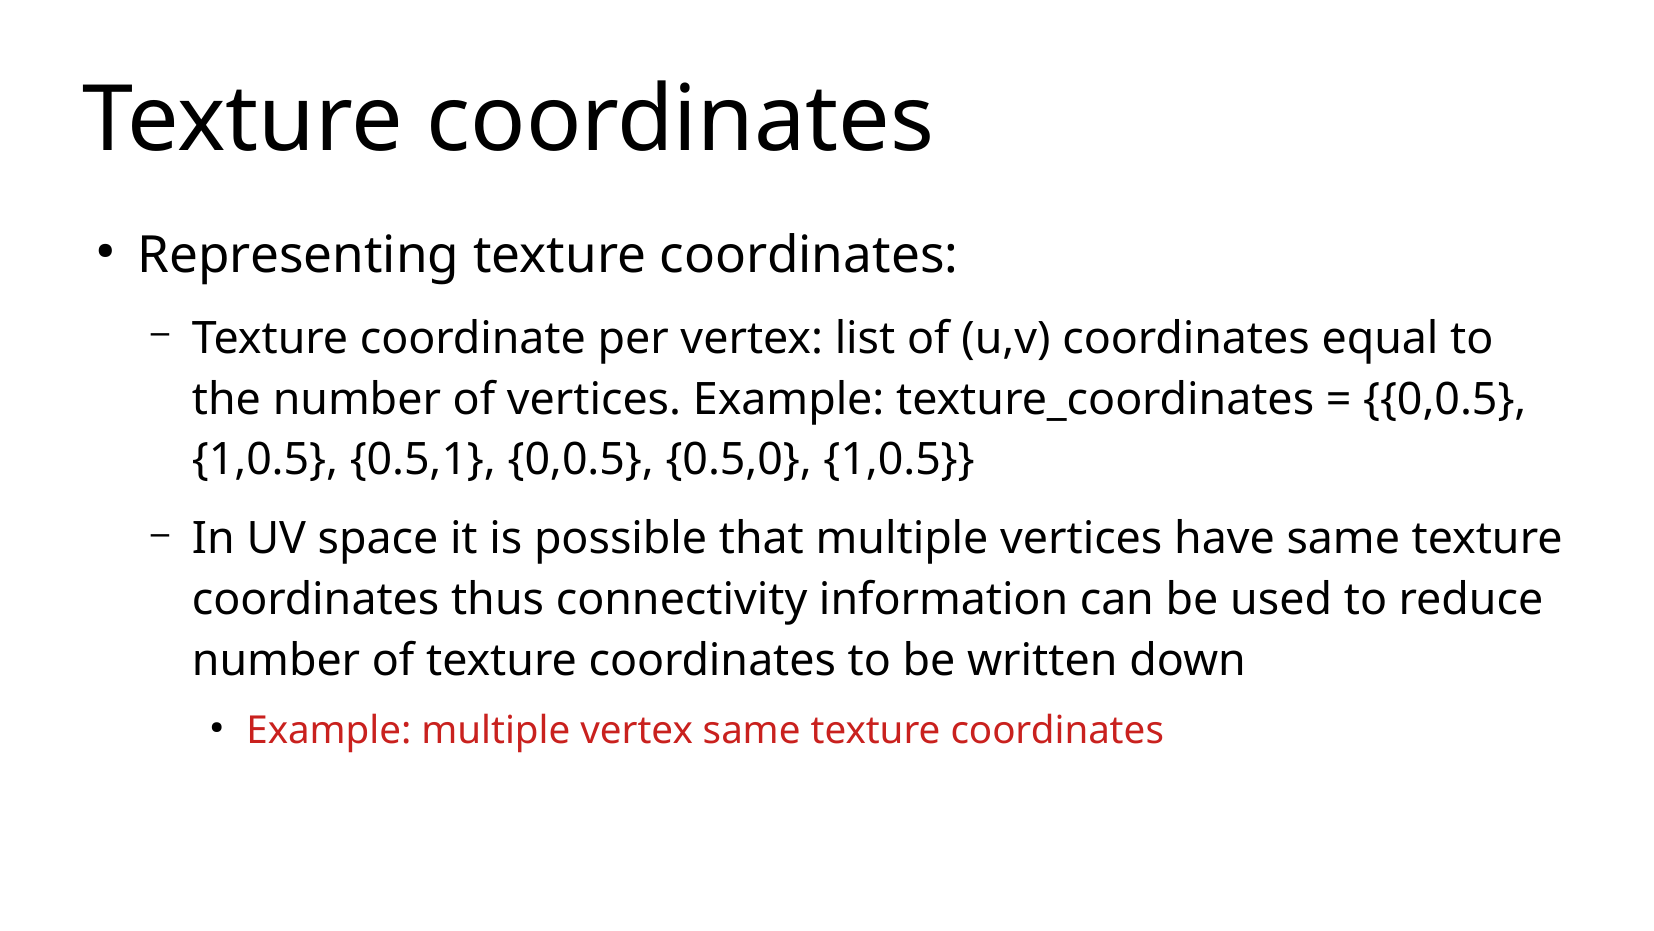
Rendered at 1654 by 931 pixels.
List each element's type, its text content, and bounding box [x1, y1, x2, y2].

list Representing texture coordinates: Texture coordinate per vertex: list of (u,v) coordinates equal to the number of vertices. Example: texture_coordinates = {{0,0.5}, {1,0.5}, {0.5,1}, {0,0.5}, {0.5,0}, {1,0.5}} In UV space it is possible that multiple vertices have same texture coordinates thus connectivity information can be used to reduce number of texture coordinates to be written down Example: multiple vertex same texture coordinates [82, 217, 1571, 758]
title Texture coordinates [82, 37, 1571, 193]
